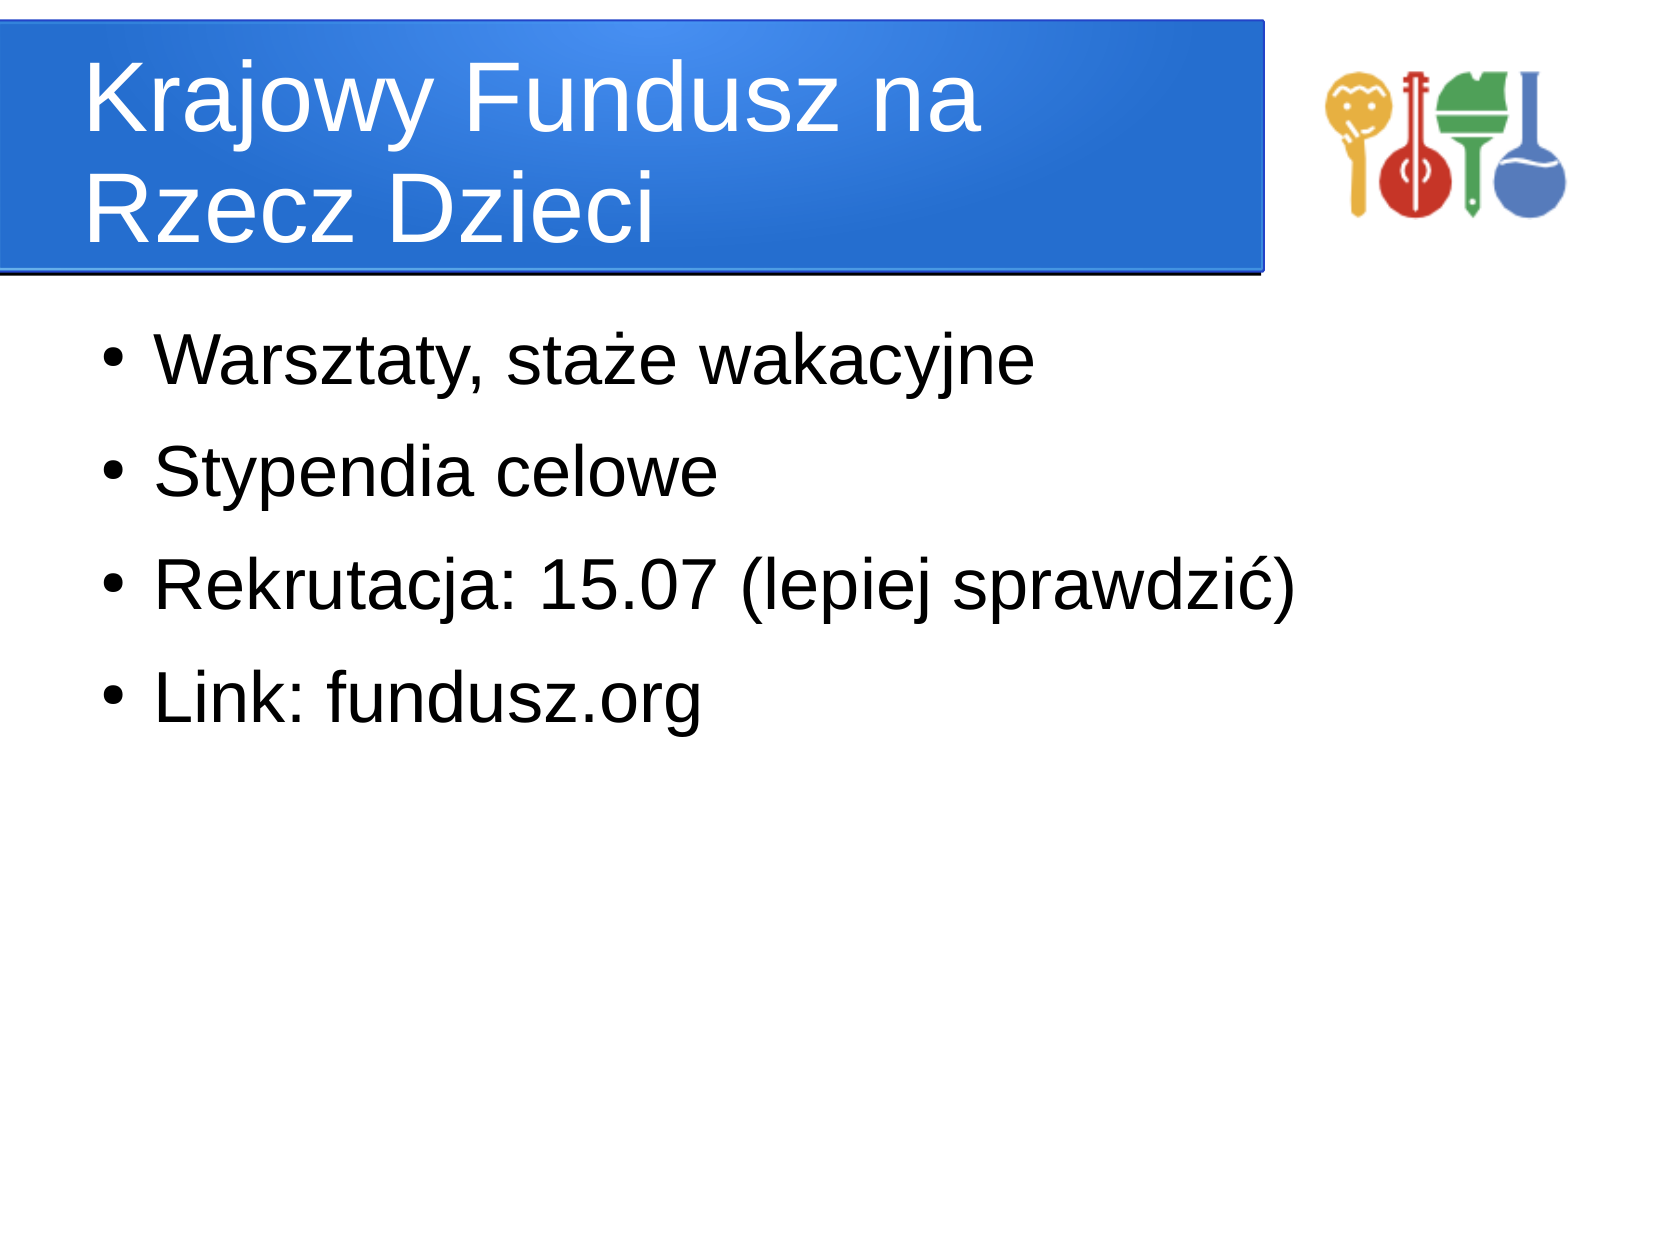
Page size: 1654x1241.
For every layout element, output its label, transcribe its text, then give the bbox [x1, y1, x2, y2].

title Krajowy Fundusz na Rzecz Dzieci [82, 42, 1250, 264]
list Warsztaty, staże wakacyjne Stypendia celowe Rekrutacja: 15.07 (lepiej sprawdzić) Link: fundusz.org [82, 318, 1538, 1039]
picture [1322, 70, 1589, 220]
